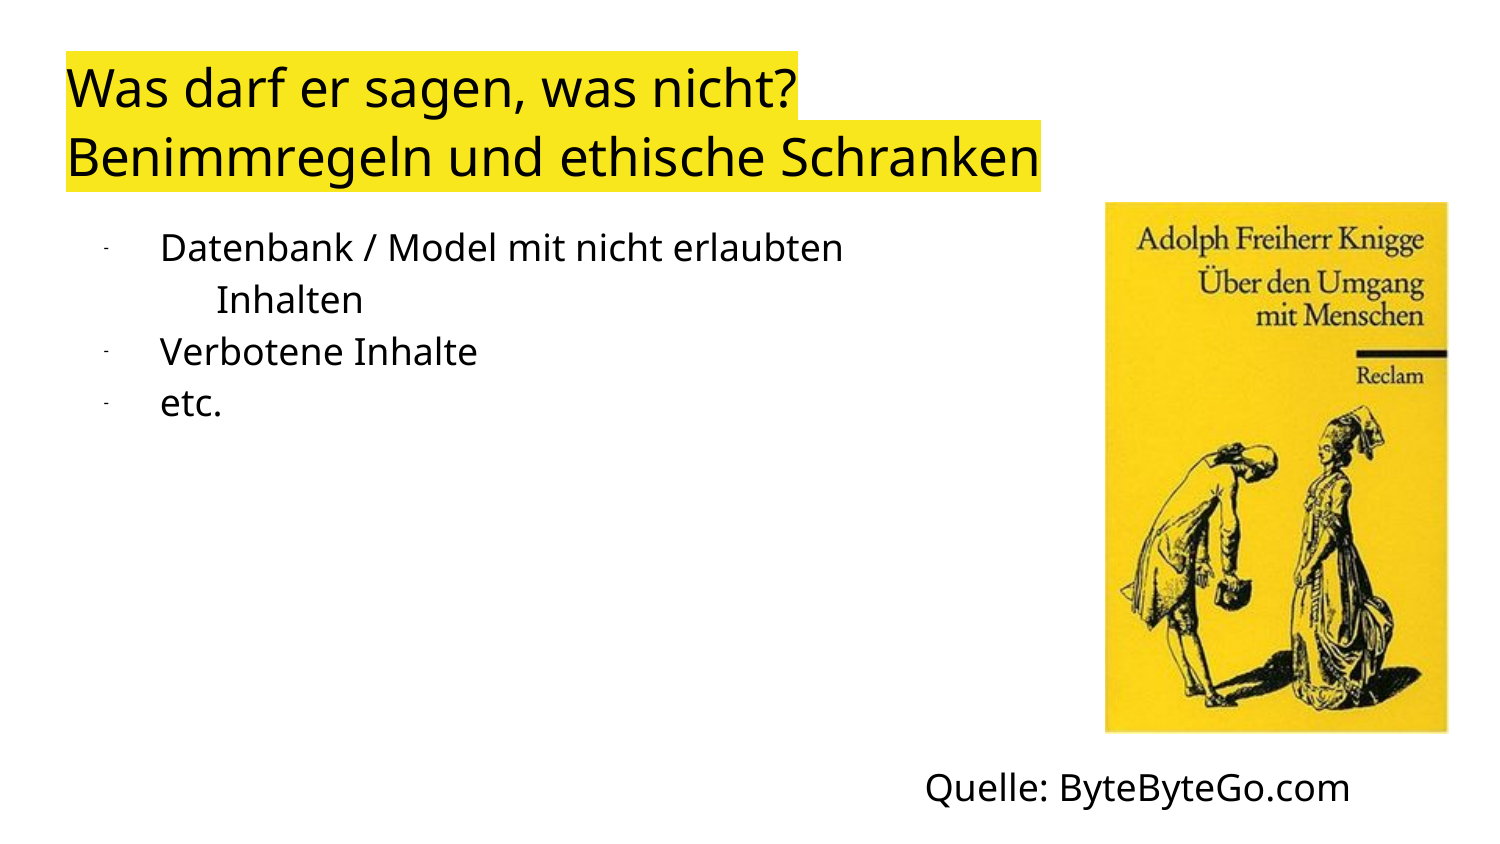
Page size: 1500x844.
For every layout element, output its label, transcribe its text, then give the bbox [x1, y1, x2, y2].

title Was darf er sagen, was nicht? [51, 39, 1449, 134]
title Benimmregeln und ethische Schranken [51, 134, 1449, 203]
list Datenbank / Model mit nicht erlaubten Inhalten Verbotene Inhalte etc. [51, 202, 946, 690]
picture [1105, 202, 1449, 734]
text_box Quelle: ByteByteGo.com [909, 749, 1407, 824]
